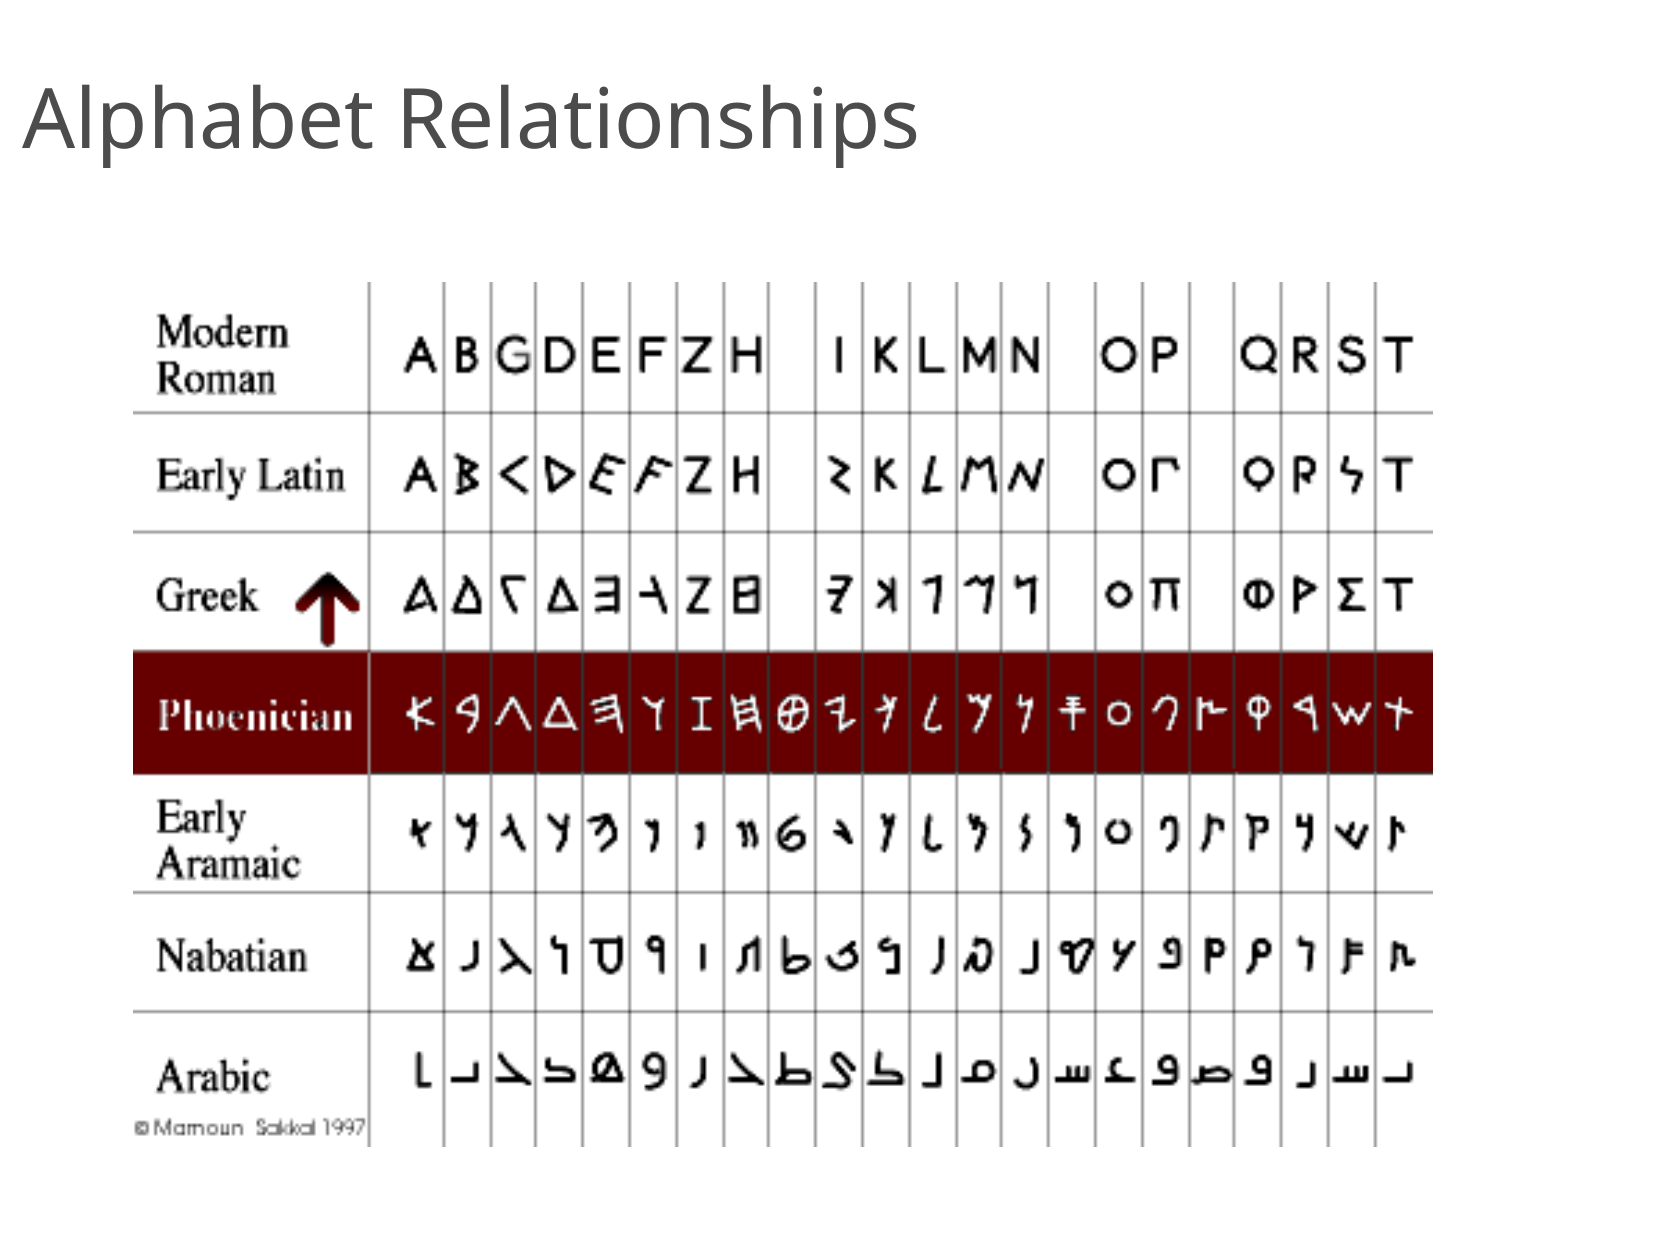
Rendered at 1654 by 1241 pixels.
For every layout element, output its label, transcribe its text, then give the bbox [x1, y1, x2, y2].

picture [133, 282, 1433, 1147]
title Alphabet Relationships [22, 19, 1654, 213]
